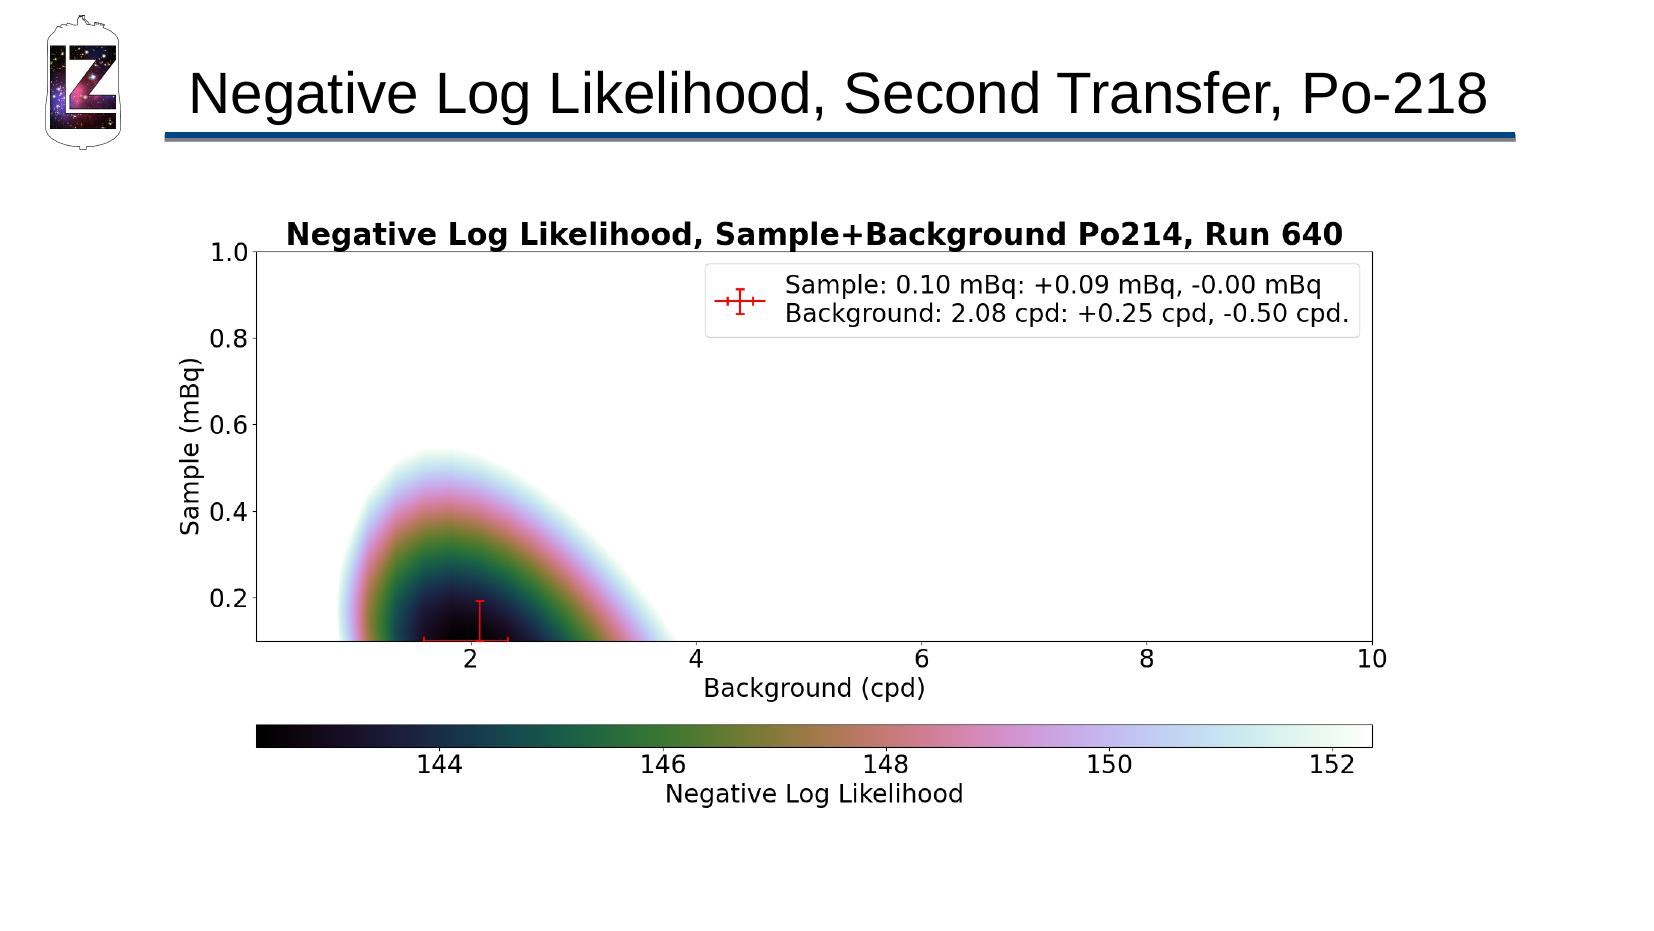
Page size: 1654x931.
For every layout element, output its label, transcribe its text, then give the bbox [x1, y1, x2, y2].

picture [15, 15, 151, 150]
title Negative Log Likelihood, Second Transfer, Po-218 [165, 37, 1516, 151]
picture [76, 164, 1516, 887]
